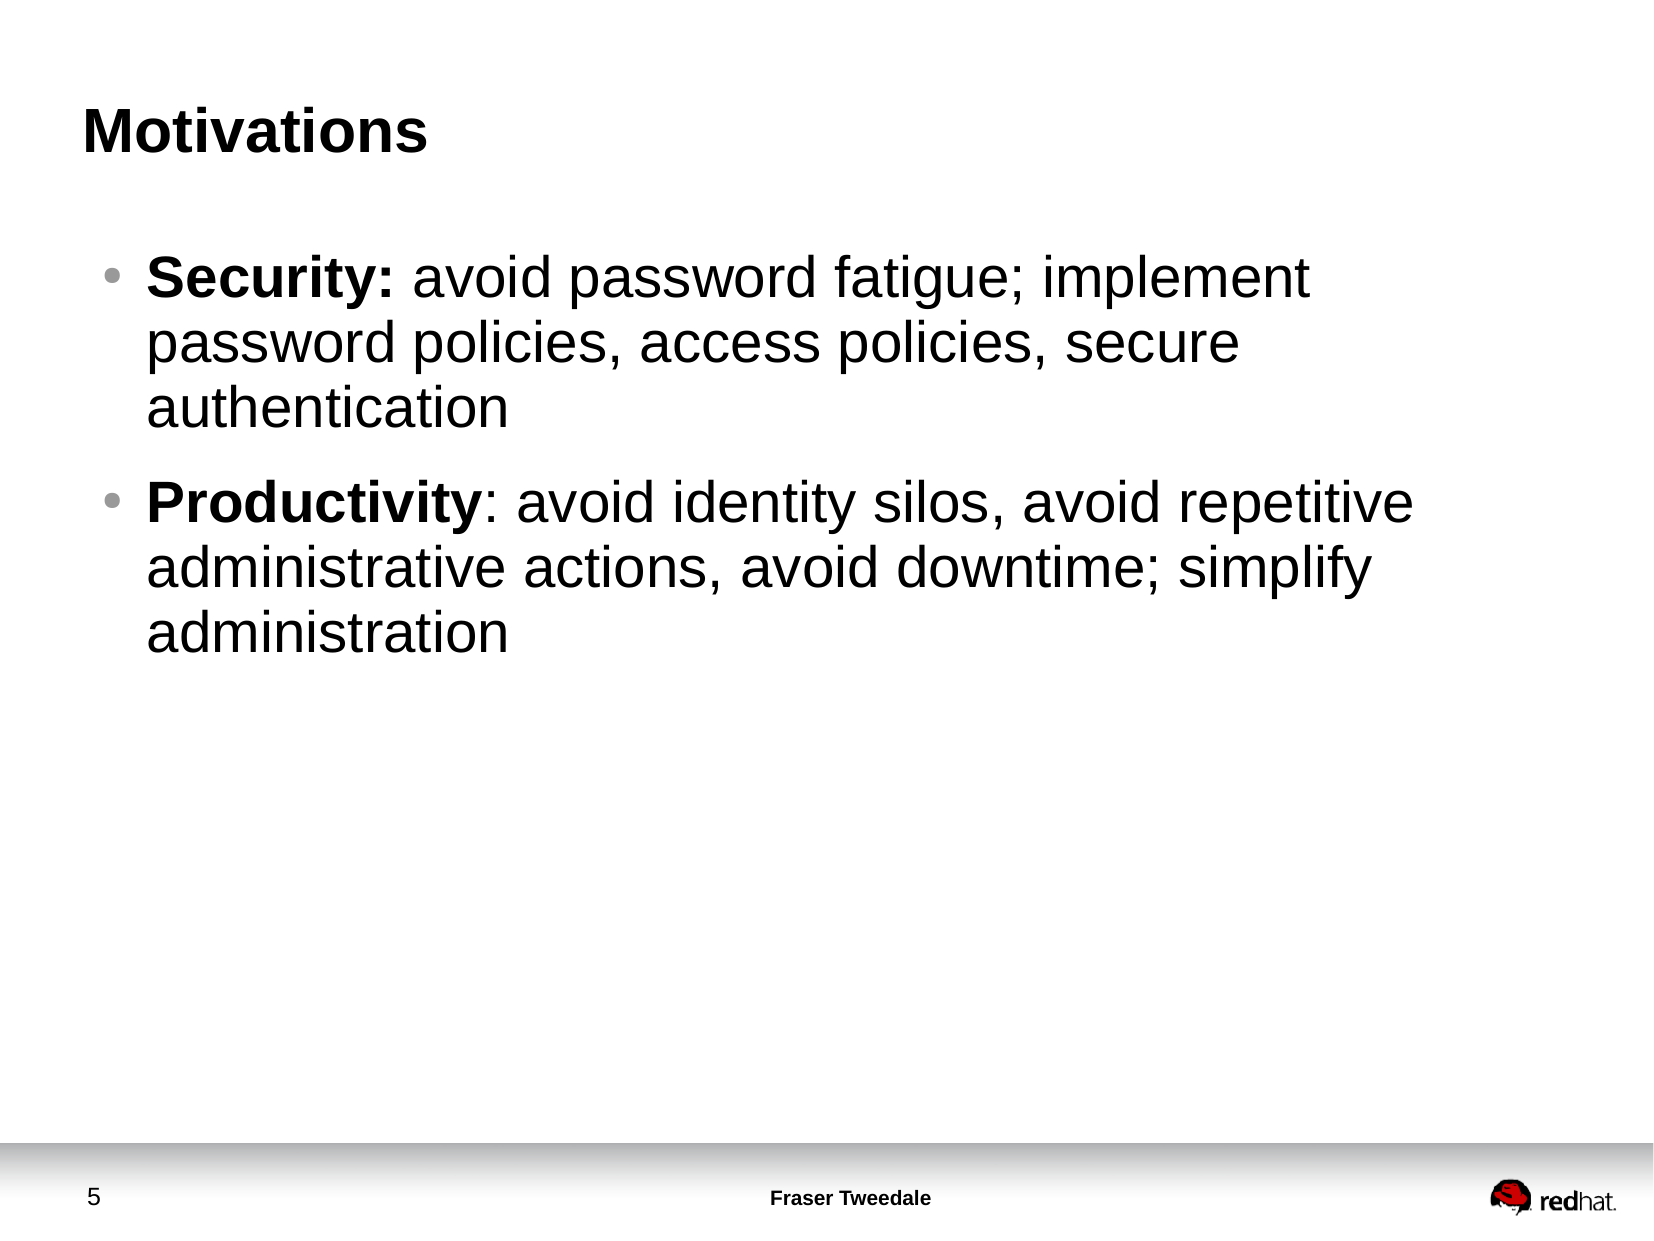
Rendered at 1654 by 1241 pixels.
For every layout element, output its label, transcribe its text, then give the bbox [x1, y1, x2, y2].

list Security: avoid password fatigue; implement password policies, access policies, secure authentication Productivity: avoid identity silos, avoid repetitive administrative actions, avoid downtime; simplify administration [86, 244, 1576, 1039]
picture [0, 1143, 1654, 1241]
title Motivations [82, 37, 1571, 226]
